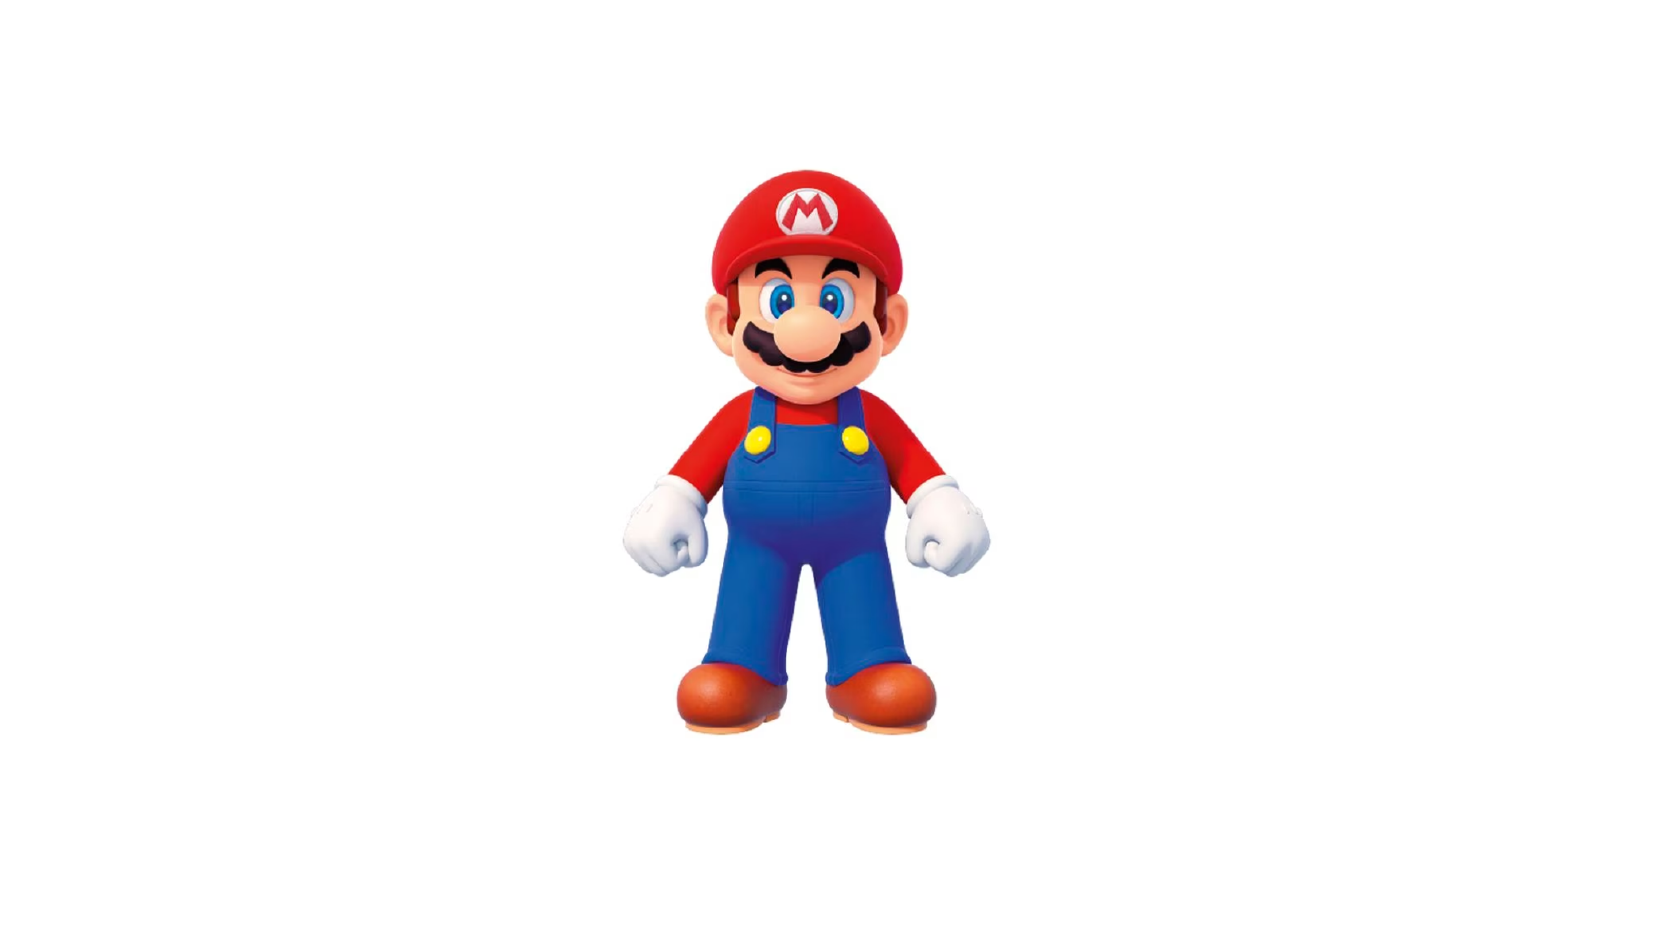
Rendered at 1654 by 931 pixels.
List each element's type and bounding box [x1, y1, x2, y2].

picture [598, 154, 1013, 751]
